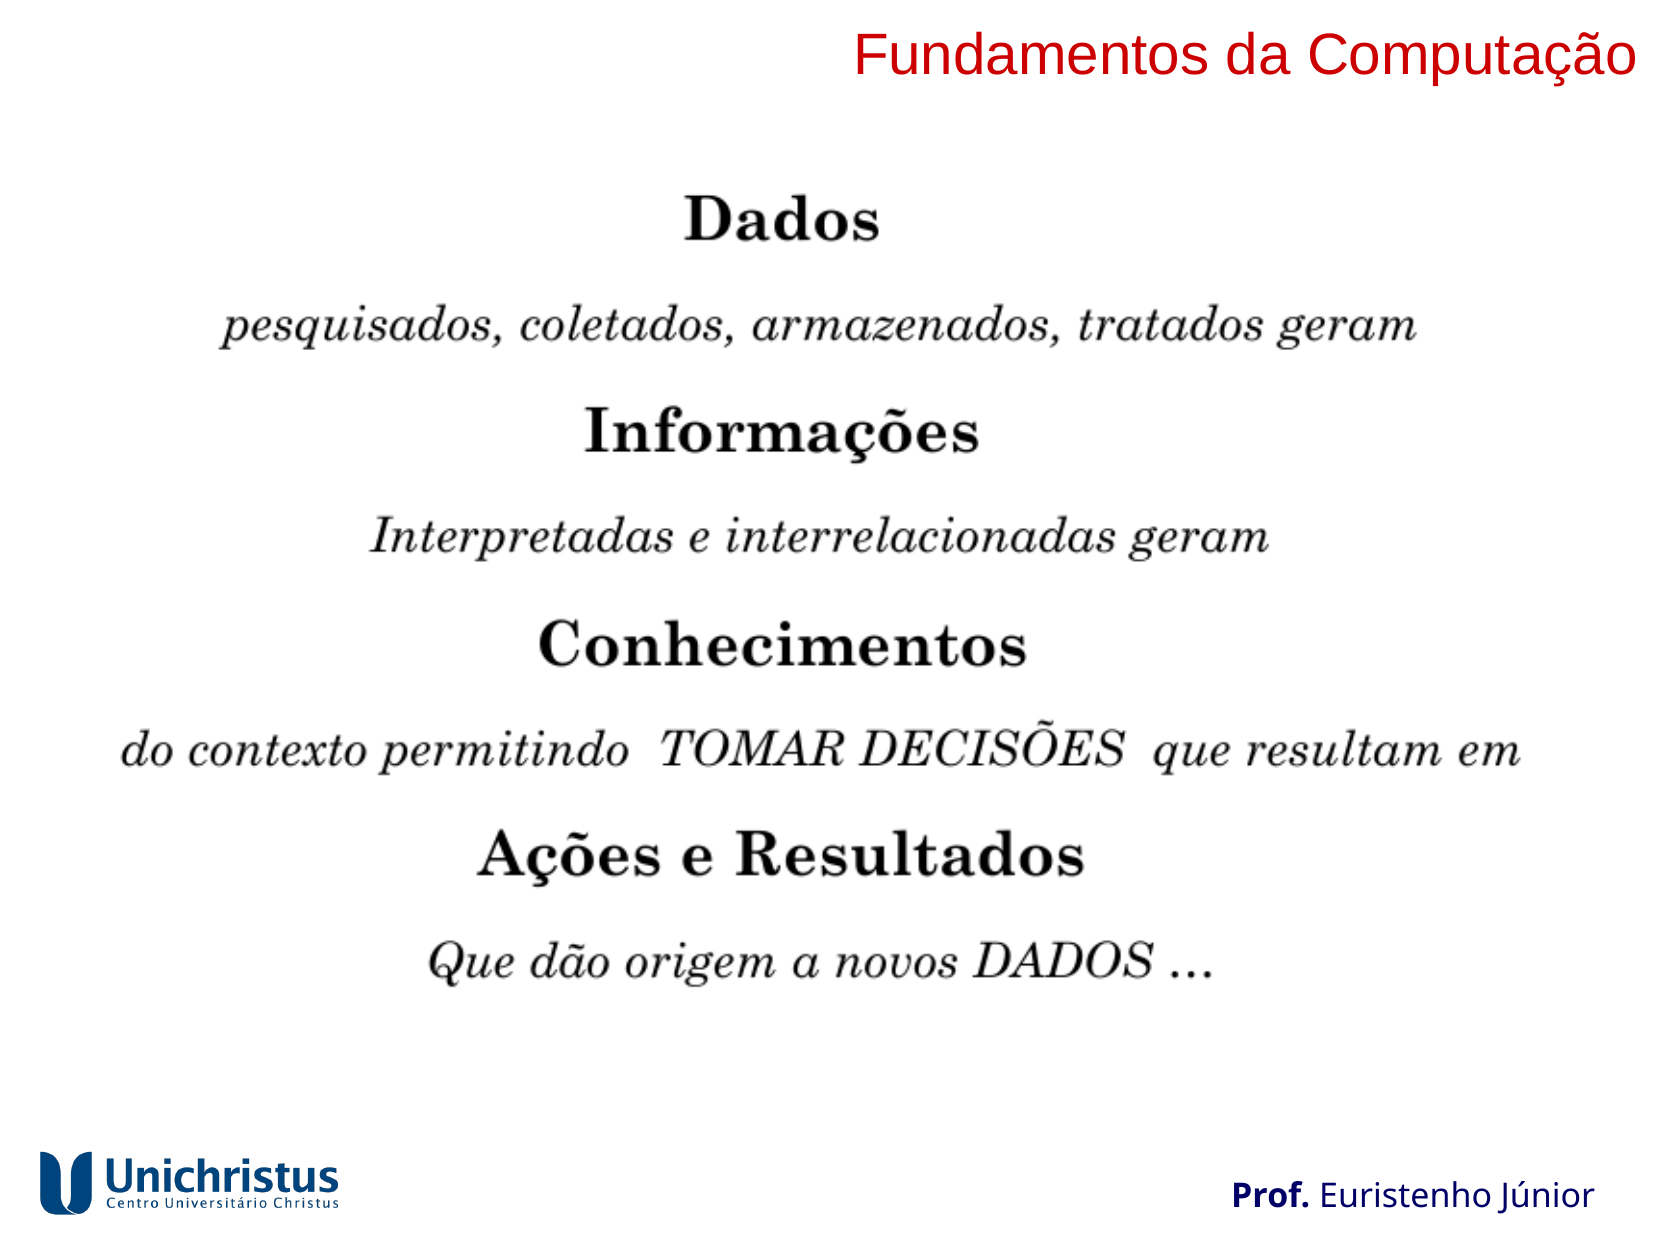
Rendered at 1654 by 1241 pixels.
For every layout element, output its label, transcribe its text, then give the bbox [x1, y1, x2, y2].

text_box Fundamentos da Computação [838, 14, 1654, 95]
picture [35, 1148, 343, 1217]
text_box Prof. Euristenho Júnior [1216, 1163, 1654, 1224]
picture [50, 171, 1548, 993]
